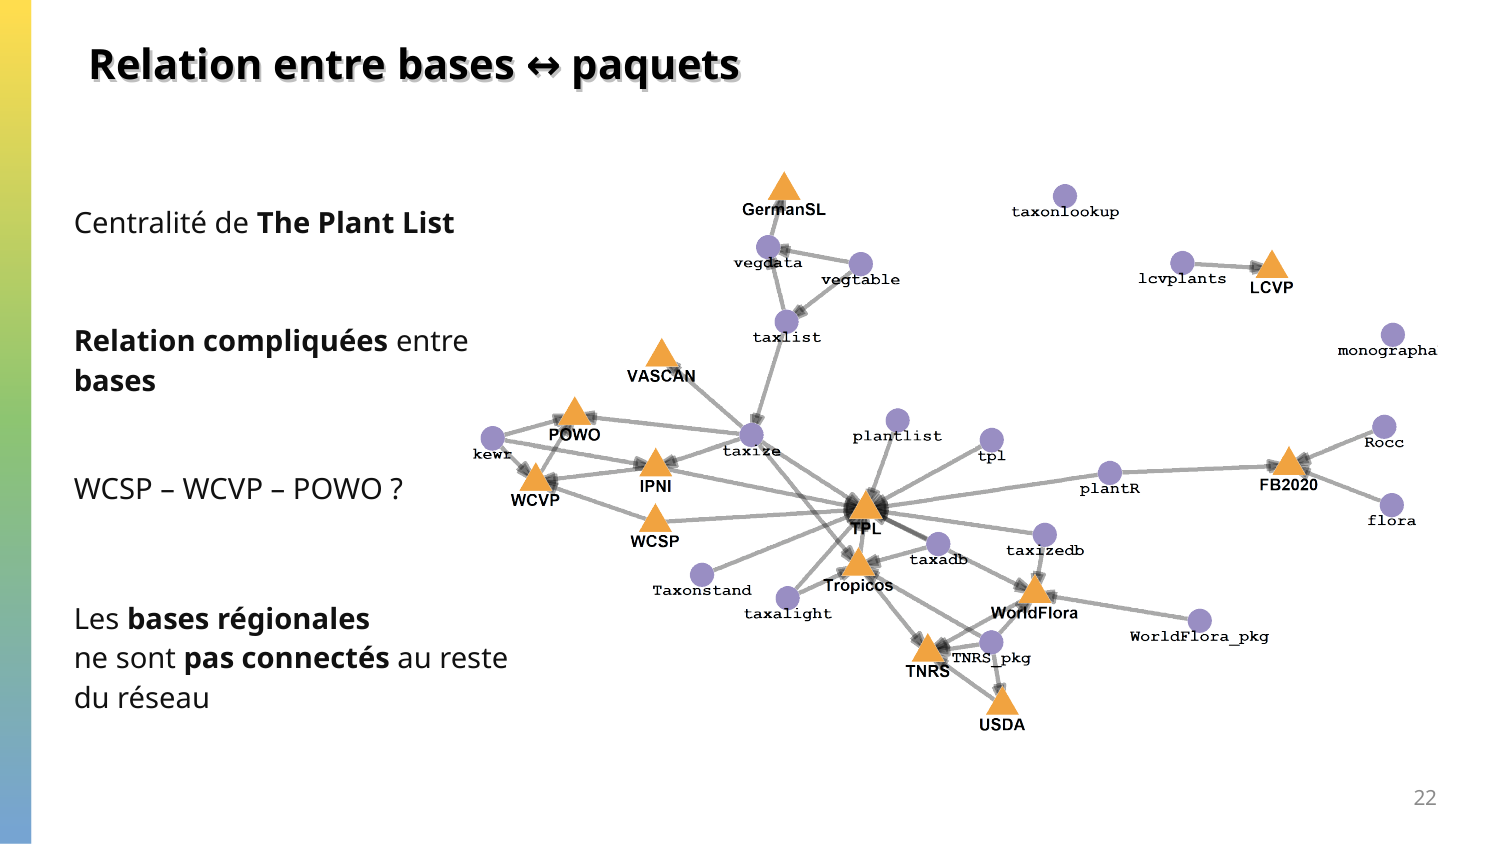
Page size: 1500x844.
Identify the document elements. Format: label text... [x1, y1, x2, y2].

text_box Centralité de The Plant List [59, 194, 447, 246]
picture [0, 0, 1500, 844]
list Relation entre bases ↔ paquets [88, 38, 1442, 133]
text_box Les bases régionales ne sont pas connectés au reste du réseau [59, 590, 544, 713]
slide_number <numéro> [1240, 767, 1437, 813]
text_box Relation compliquées entre bases [59, 312, 447, 400]
text_box WCSP – WCVP – POWO ? [59, 460, 544, 512]
